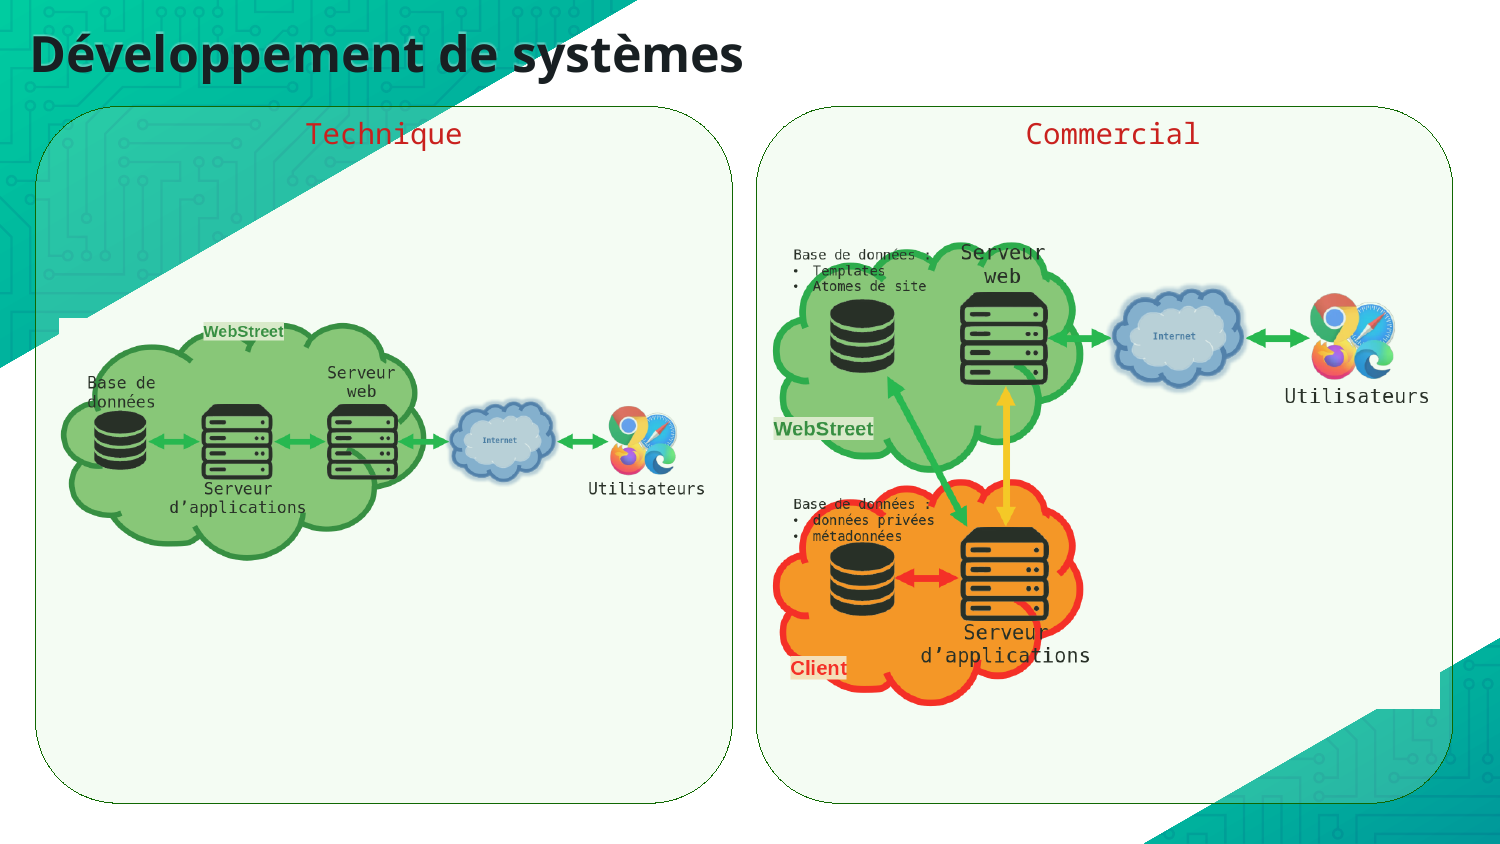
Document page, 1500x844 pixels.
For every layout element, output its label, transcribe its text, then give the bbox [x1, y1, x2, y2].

text_box Technique [35, 106, 733, 268]
text_box Commercial [755, 106, 1453, 268]
title Développement de systèmes [29, 29, 1249, 88]
text_box [35, 268, 733, 804]
text_box [756, 268, 1453, 804]
